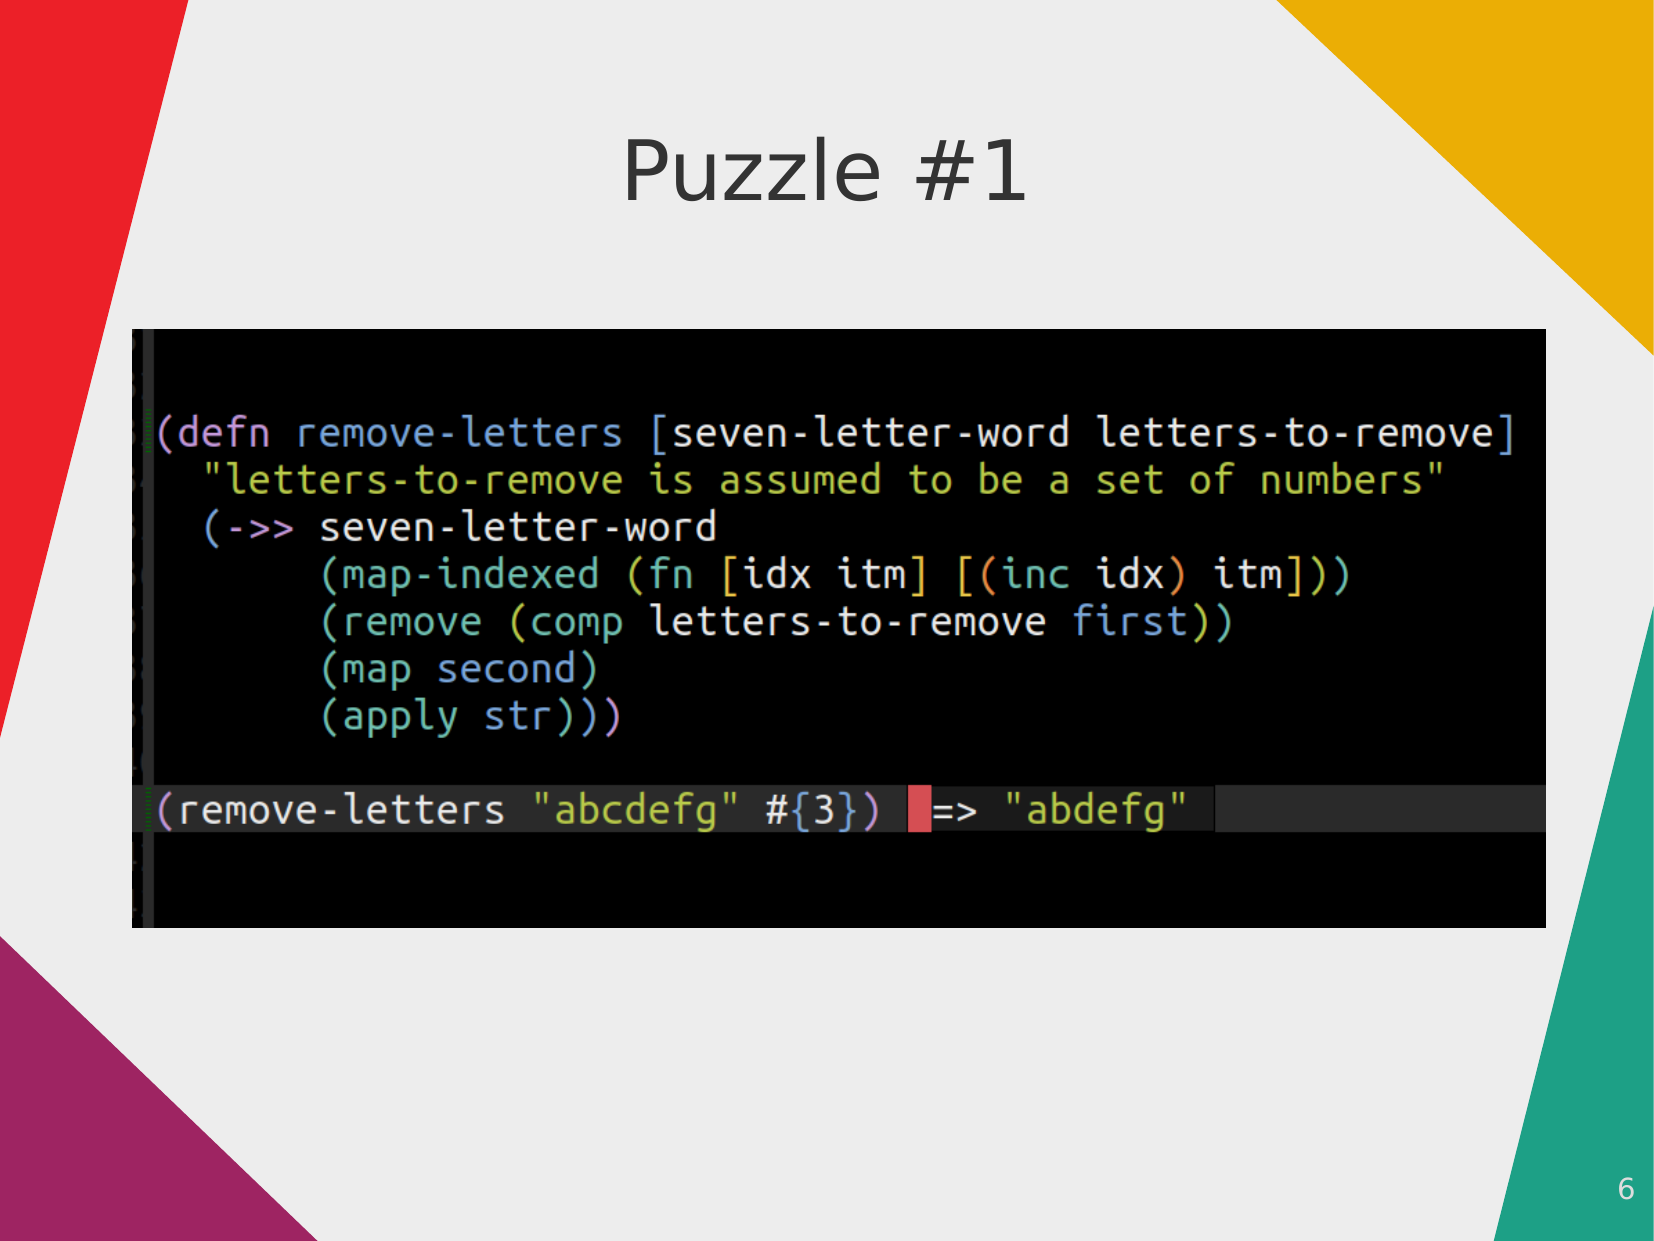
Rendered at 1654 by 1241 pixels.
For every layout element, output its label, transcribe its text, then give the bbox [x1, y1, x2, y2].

title Puzzle #1 [114, 73, 1539, 271]
picture [132, 329, 1546, 928]
